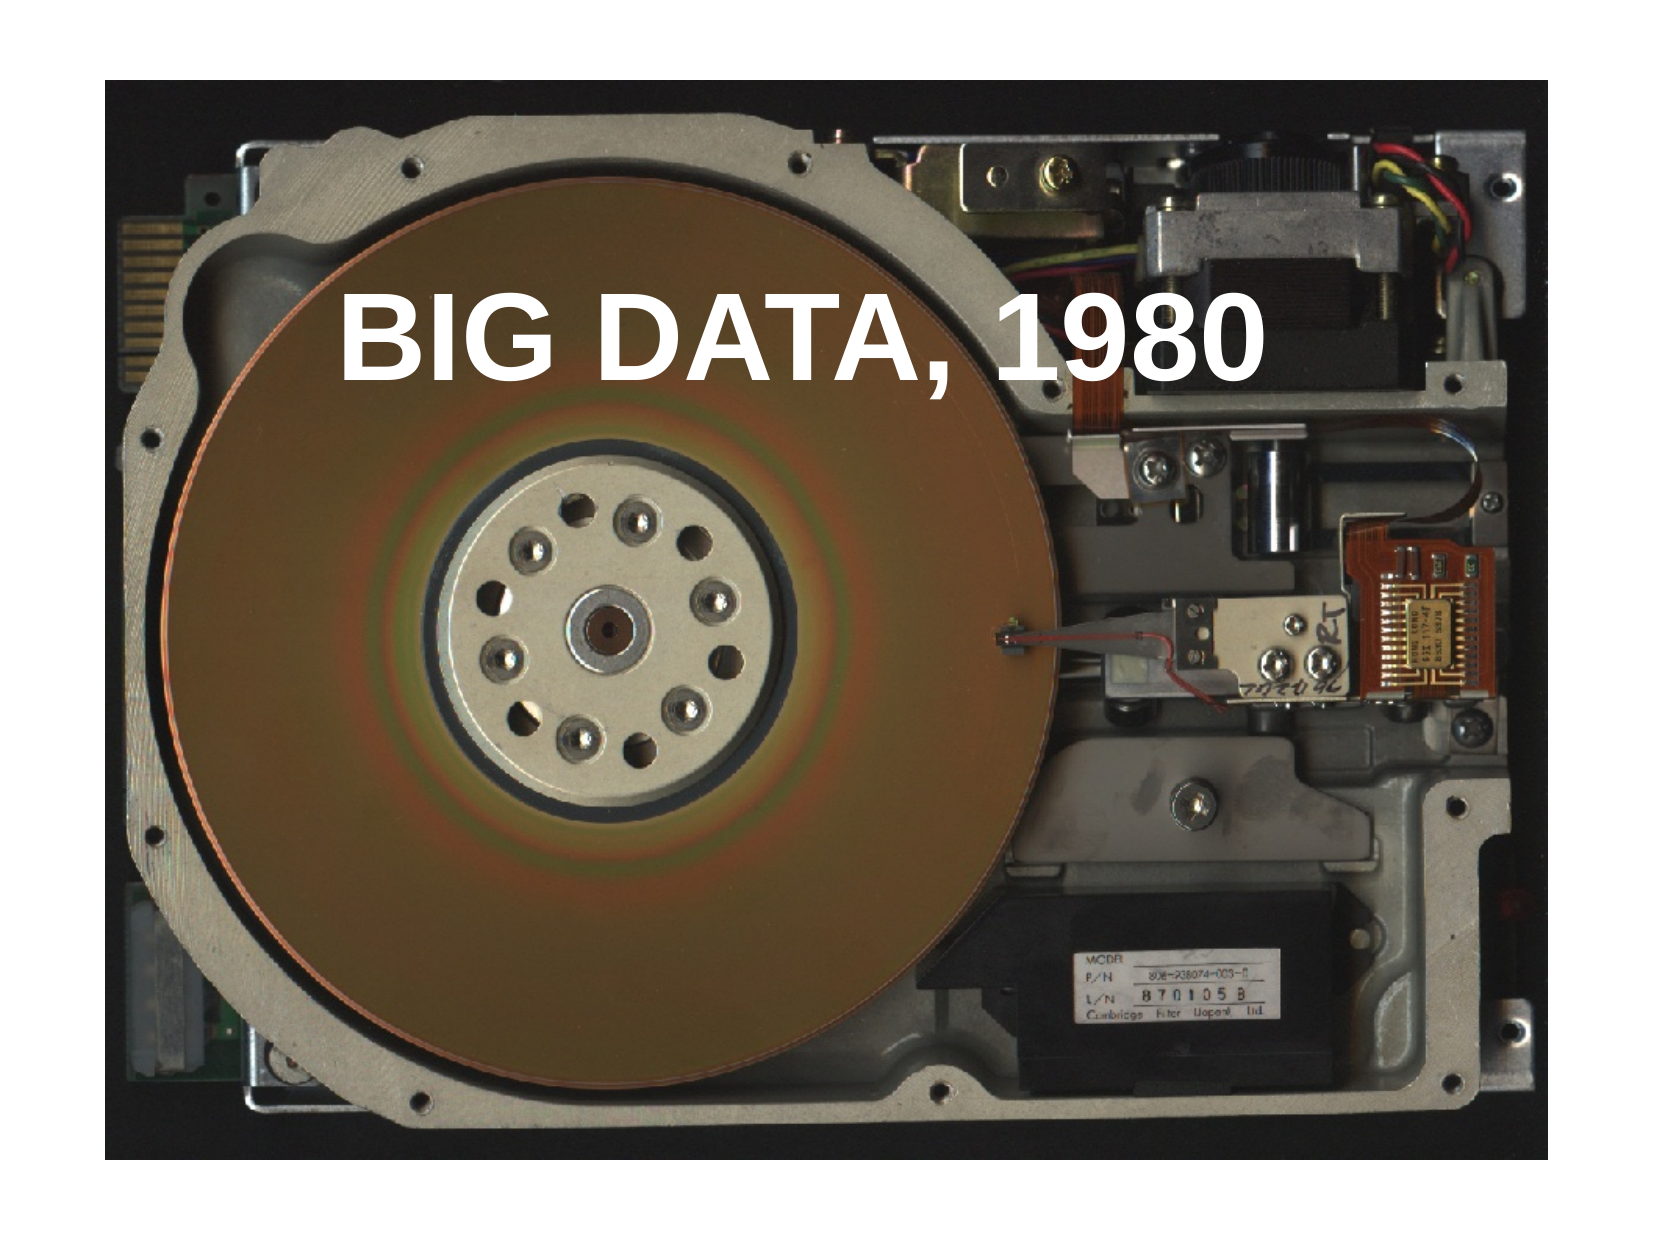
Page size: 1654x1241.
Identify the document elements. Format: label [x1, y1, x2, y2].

picture [105, 80, 1548, 1160]
